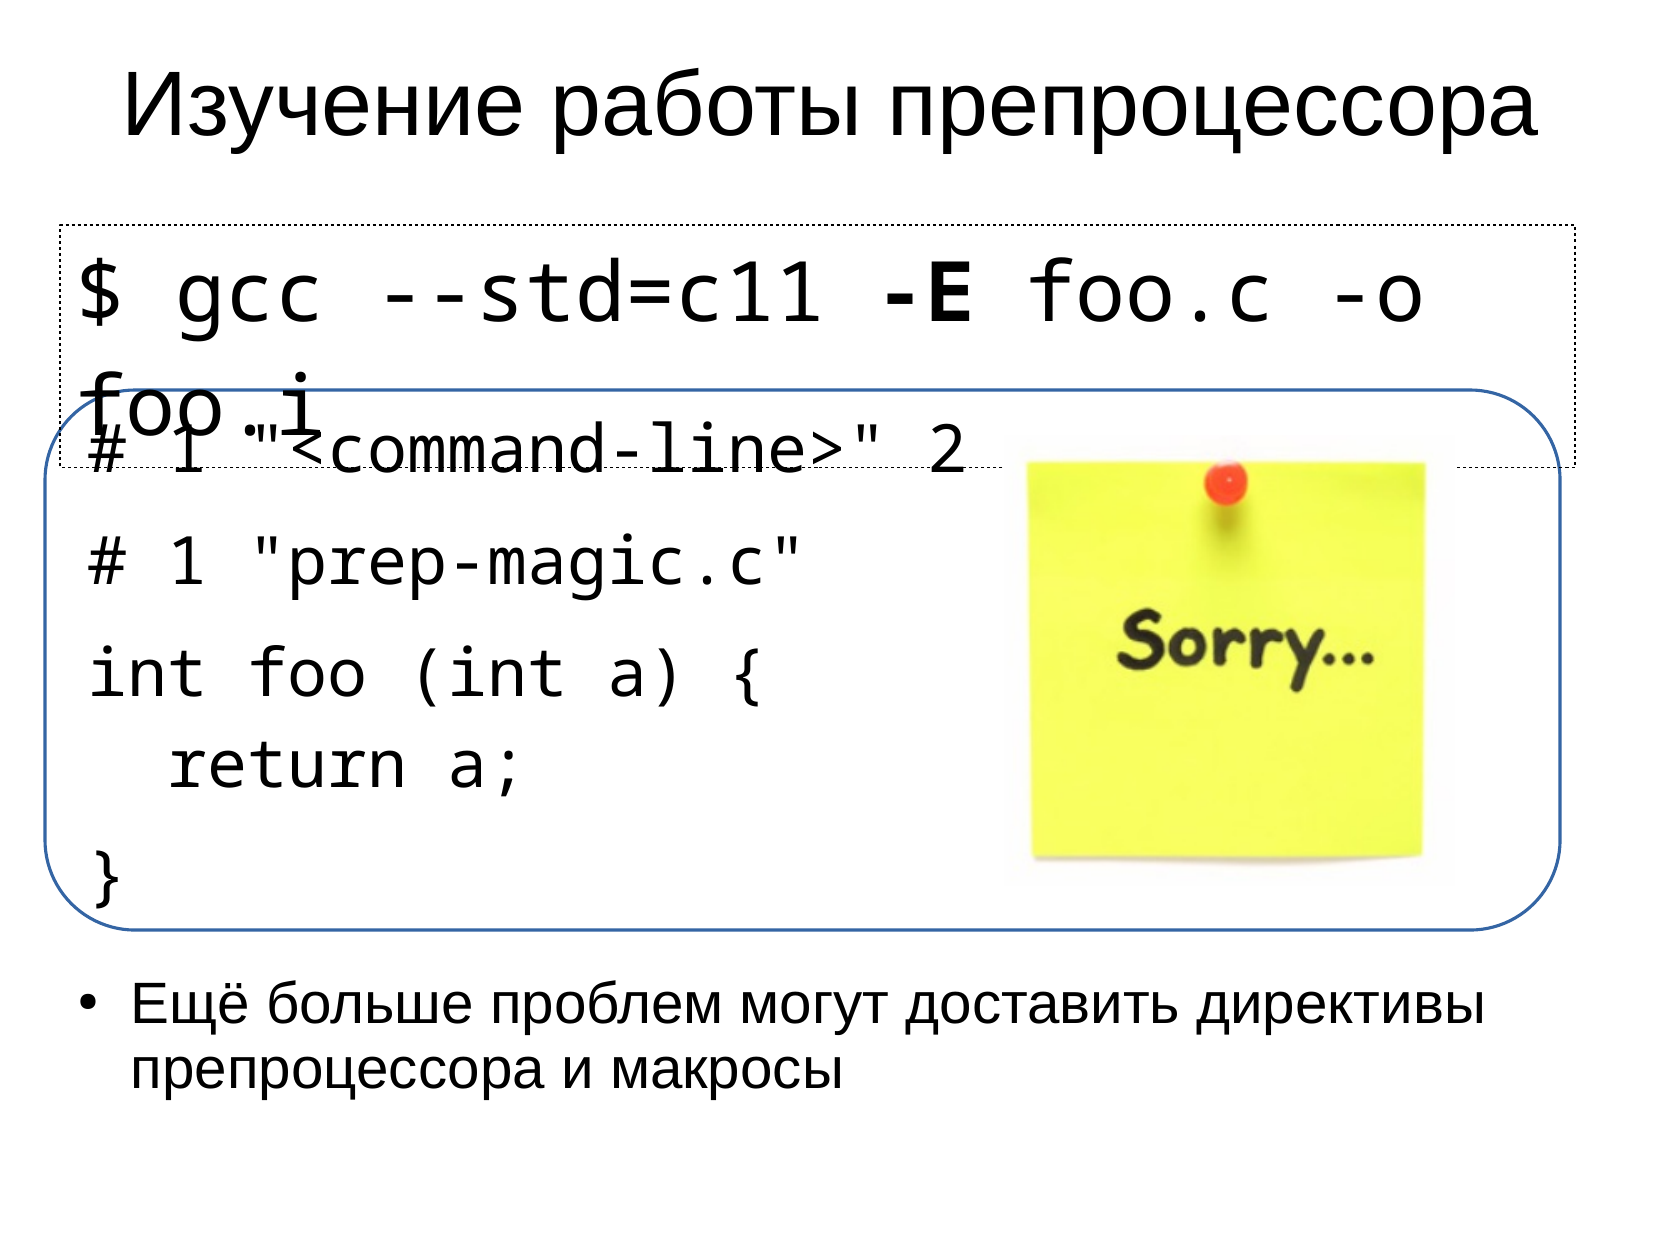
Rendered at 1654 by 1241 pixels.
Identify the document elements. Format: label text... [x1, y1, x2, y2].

text_box # 1 "<command-line>" 2 # 1 "prep-magic.c" int foo (int a) { return a; } [45, 390, 1561, 931]
list Ещё больше проблем могут доставить директивы препроцессора и макросы [60, 970, 1549, 1186]
picture [1004, 435, 1456, 886]
title Изучение работы препроцессора [86, 0, 1576, 208]
text_box $ gcc --std=c11 -E foo.c -o foo.i [60, 225, 1576, 352]
